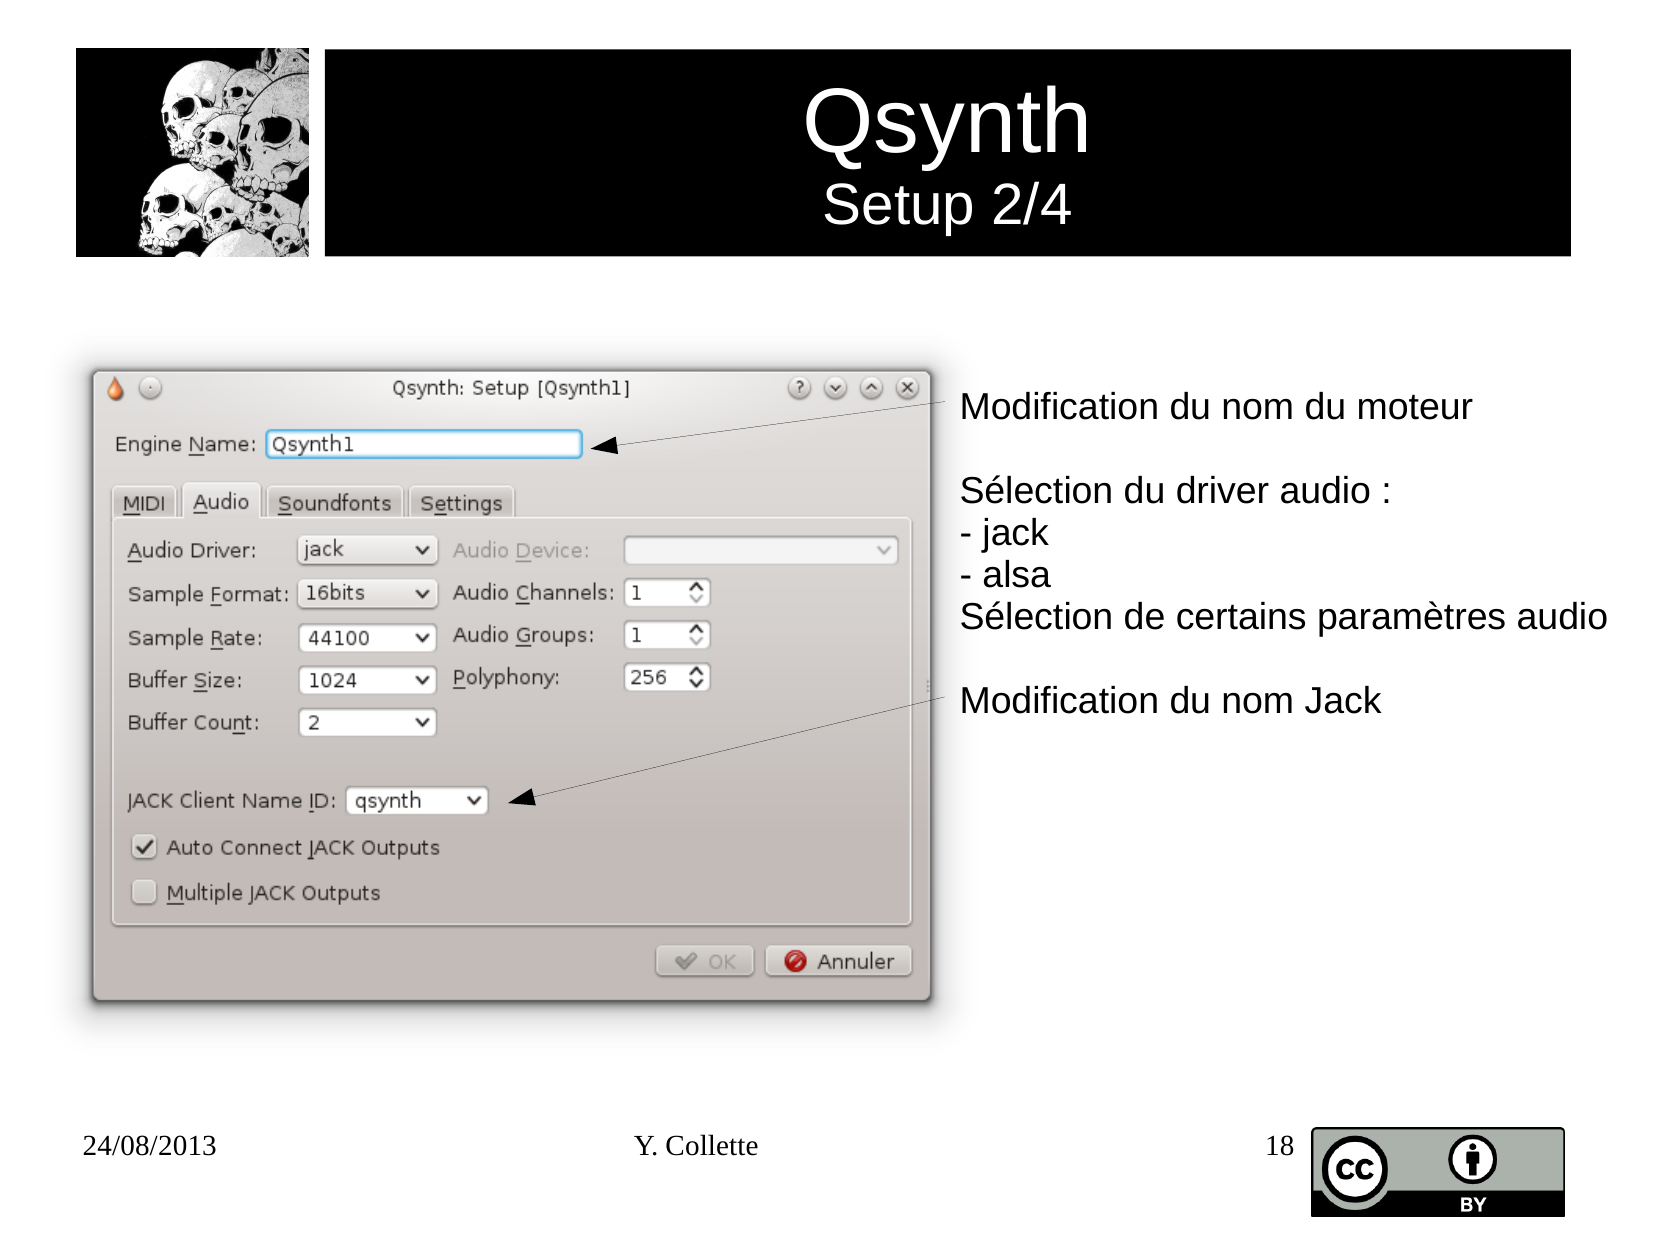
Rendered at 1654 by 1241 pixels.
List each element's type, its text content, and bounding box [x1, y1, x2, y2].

picture [76, 48, 309, 257]
text_box Modification du nom du moteur Sélection du driver audio : - jack - alsa Sélection de certains paramètres audio Modification du nom Jack [944, 377, 1654, 729]
title Qsynth Setup 2/4 [324, 49, 1571, 257]
picture [31, 309, 993, 1063]
picture [1311, 1127, 1565, 1217]
